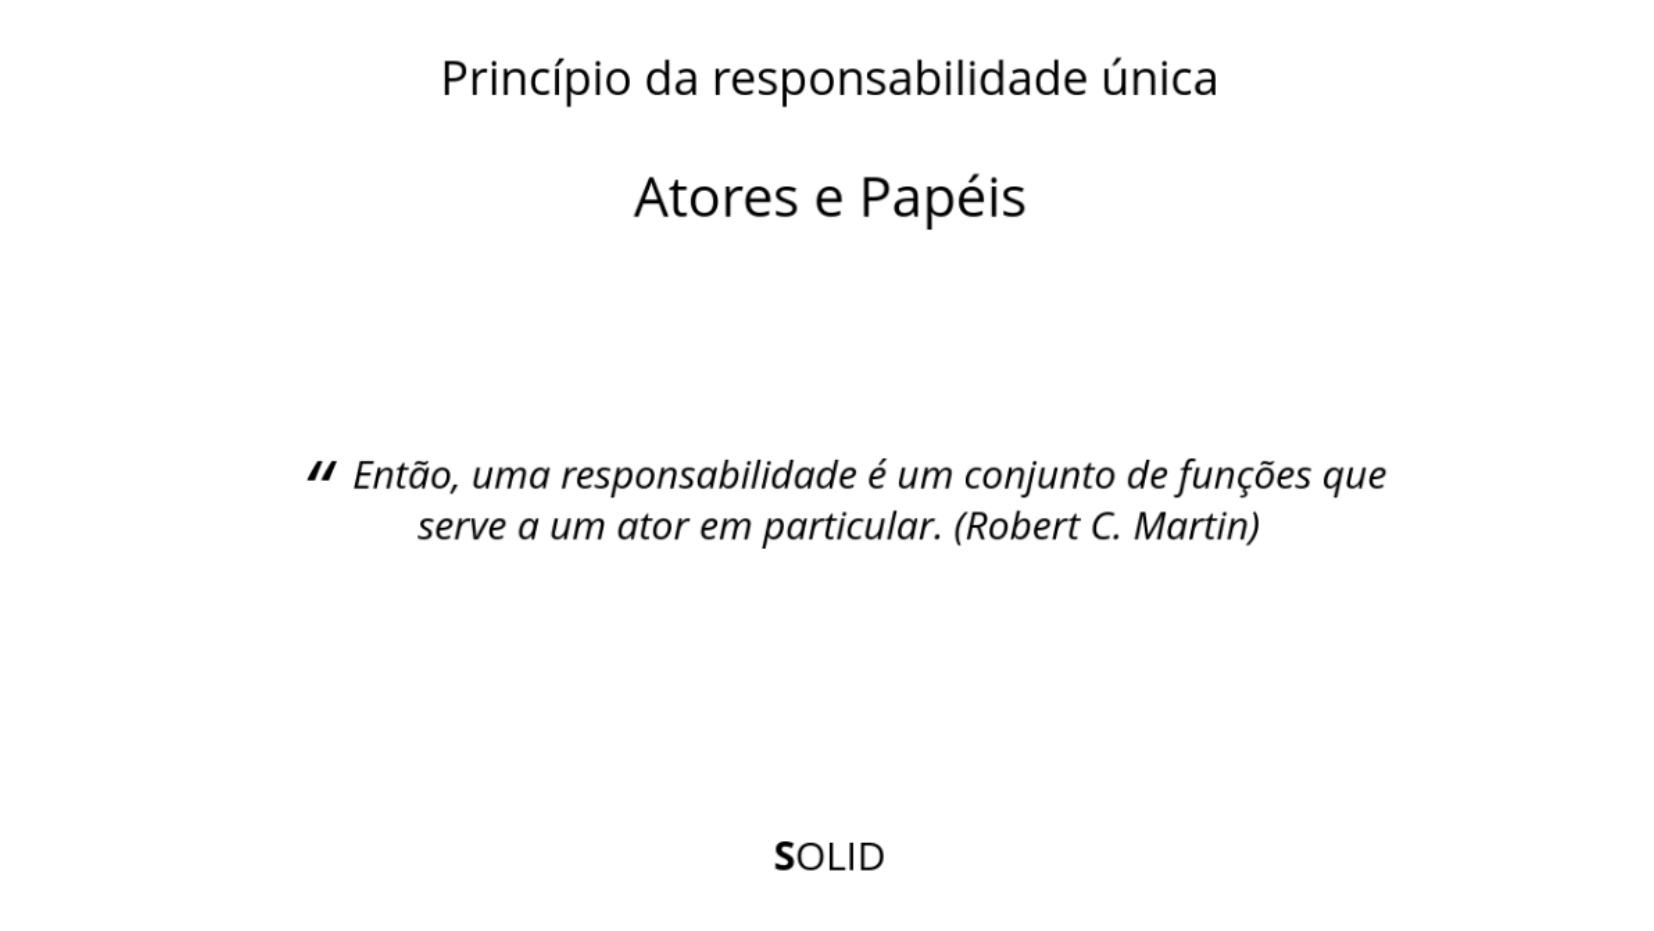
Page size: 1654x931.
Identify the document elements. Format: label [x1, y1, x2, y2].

picture [208, 0, 1449, 930]
